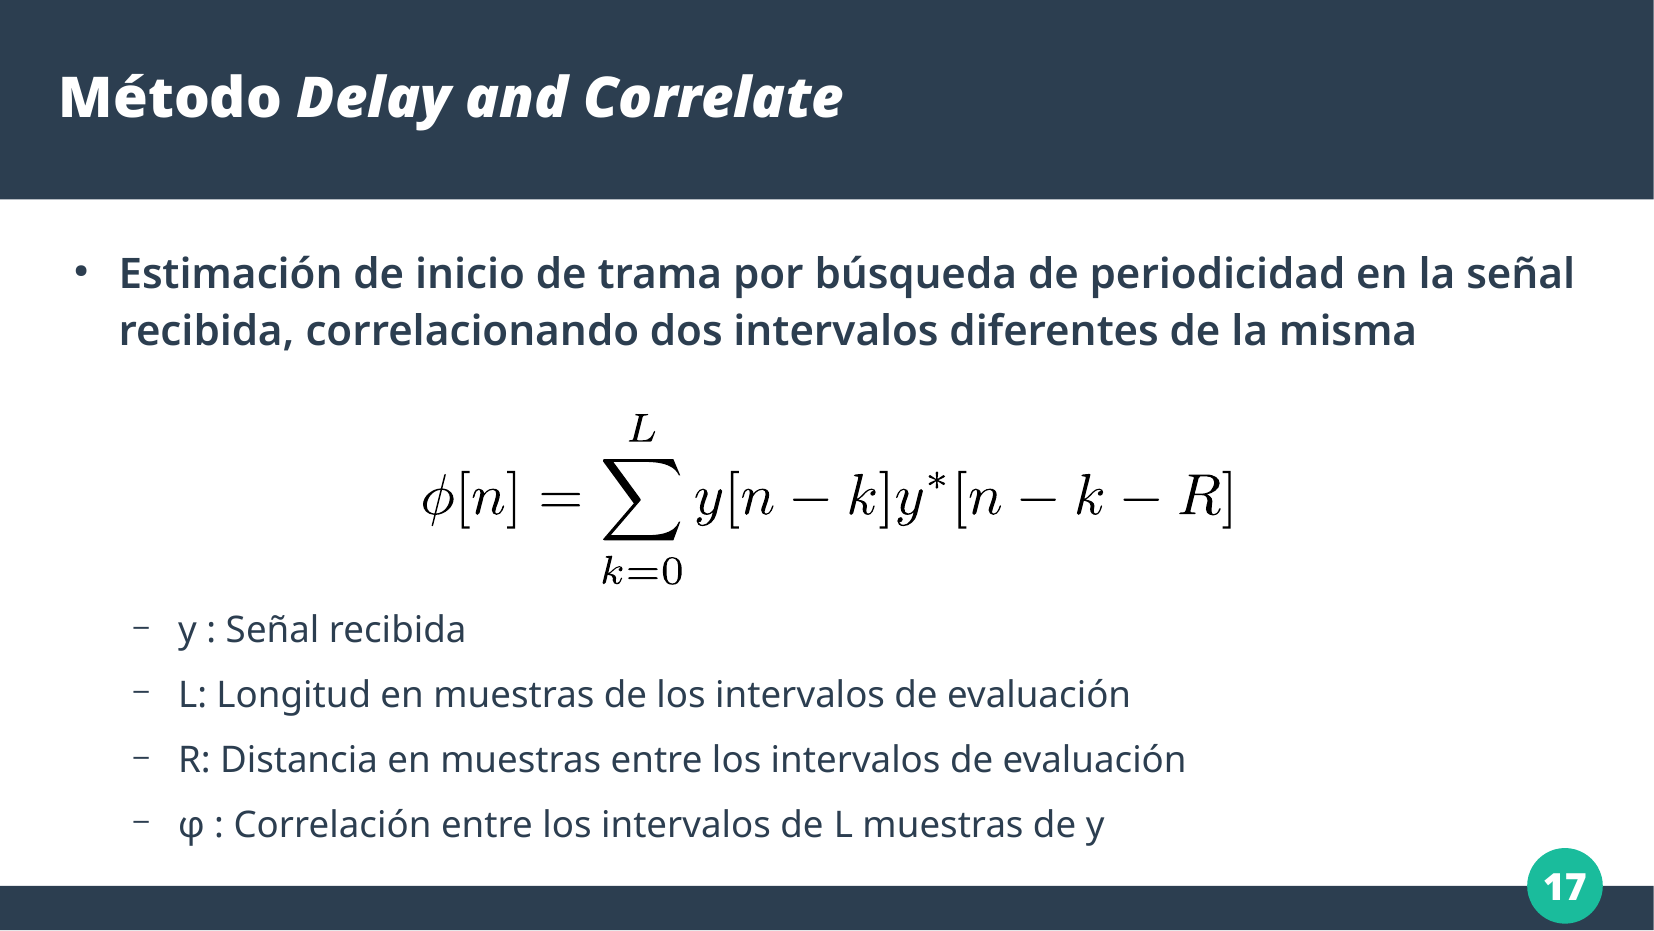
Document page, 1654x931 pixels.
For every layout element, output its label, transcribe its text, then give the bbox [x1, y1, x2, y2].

list Estimación de inicio de trama por búsqueda de periodicidad en la señal recibida, correlacionando dos intervalos diferentes de la misma y : Señal recibida L: Longitud en muestras de los intervalos de evaluación R: Distancia en muestras entre los intervalos de evaluación φ : Correlación entre los intervalos de L muestras de y [59, 243, 1595, 863]
title Método Delay and Correlate [59, 37, 1595, 155]
text_box [423, 413, 1231, 585]
